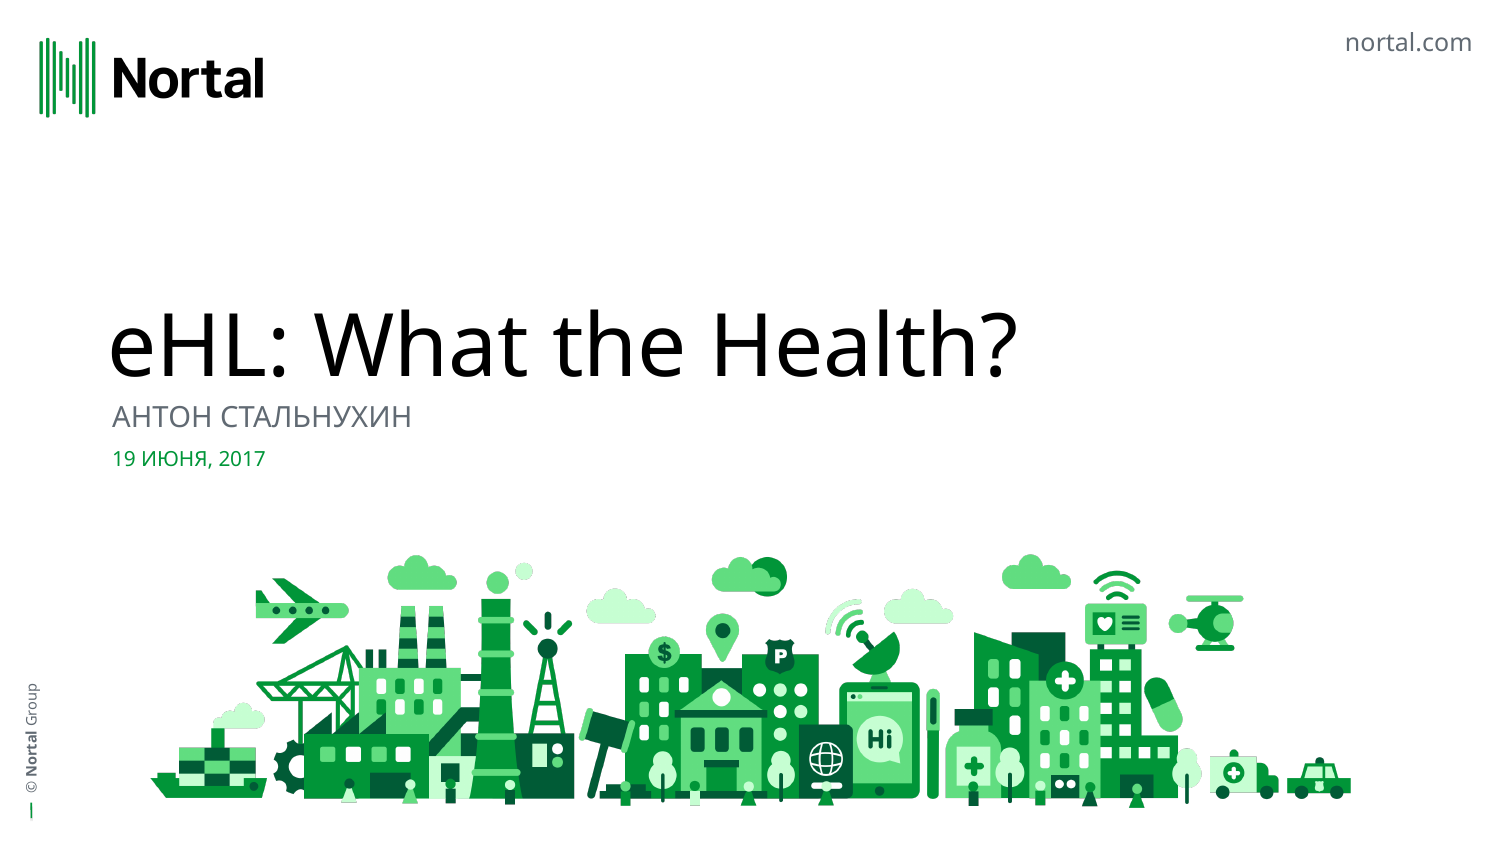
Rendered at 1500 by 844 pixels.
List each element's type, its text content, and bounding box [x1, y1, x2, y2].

title eHL: What the Health? [107, 174, 1310, 395]
list 19 июня, 2017 [112, 438, 1315, 479]
subtitle Антон стальнухин [112, 391, 1315, 438]
